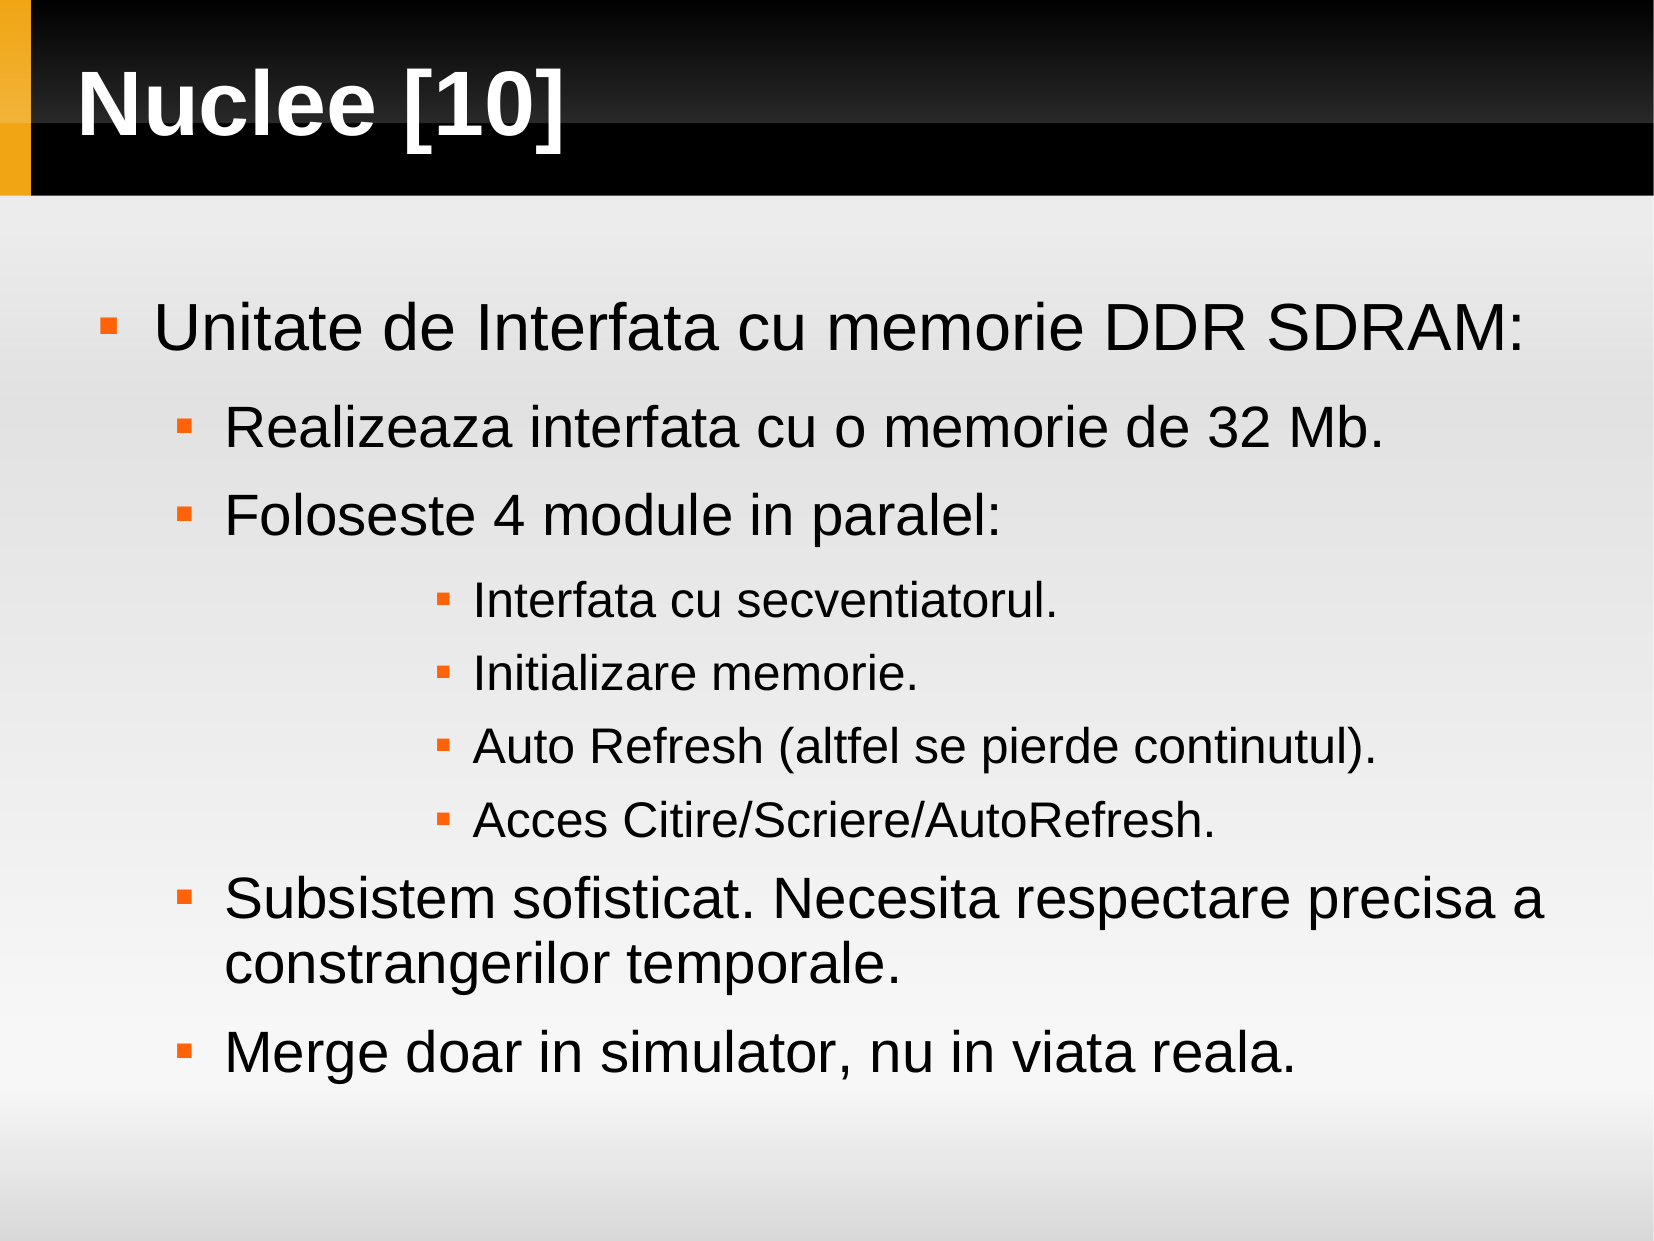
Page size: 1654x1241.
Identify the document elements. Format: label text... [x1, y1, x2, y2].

list Unitate de Interfata cu memorie DDR SDRAM: Realizeaza interfata cu o memorie de 32 Mb. Foloseste 4 module in paralel: Interfata cu secventiatorul. Initializare memorie. Auto Refresh (altfel se pierde continutul). Acces Citire/Scriere/AutoRefresh. Subsistem sofisticat. Necesita respectare precisa a constrangerilor temporale. Merge doar in simulator, nu in viata reala. [82, 290, 1571, 1094]
picture [0, 0, 1654, 1241]
title Nuclee [10] [76, 7, 1565, 200]
